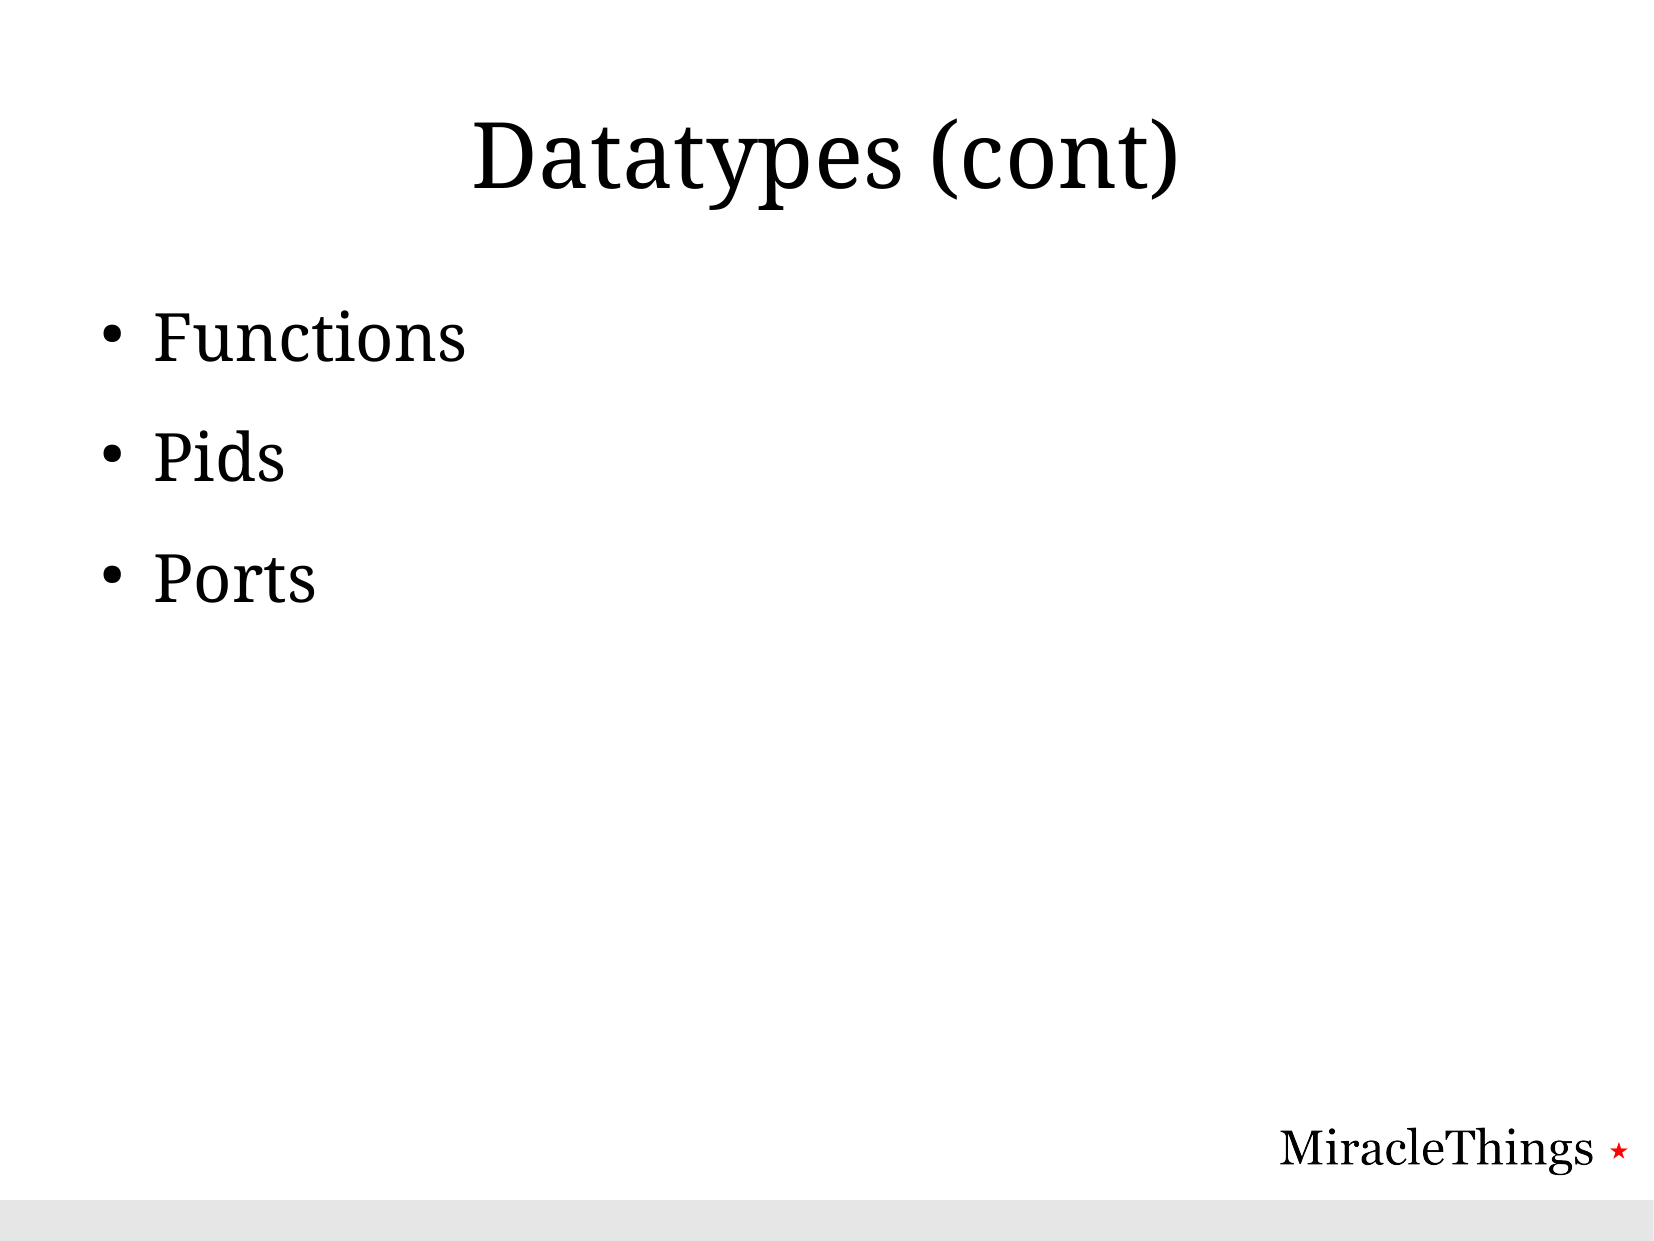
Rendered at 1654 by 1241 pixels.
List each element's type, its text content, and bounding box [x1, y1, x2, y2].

title Datatypes (cont) [82, 49, 1571, 257]
picture [1248, 1054, 1654, 1200]
list Functions Pids Ports [82, 290, 1538, 1010]
